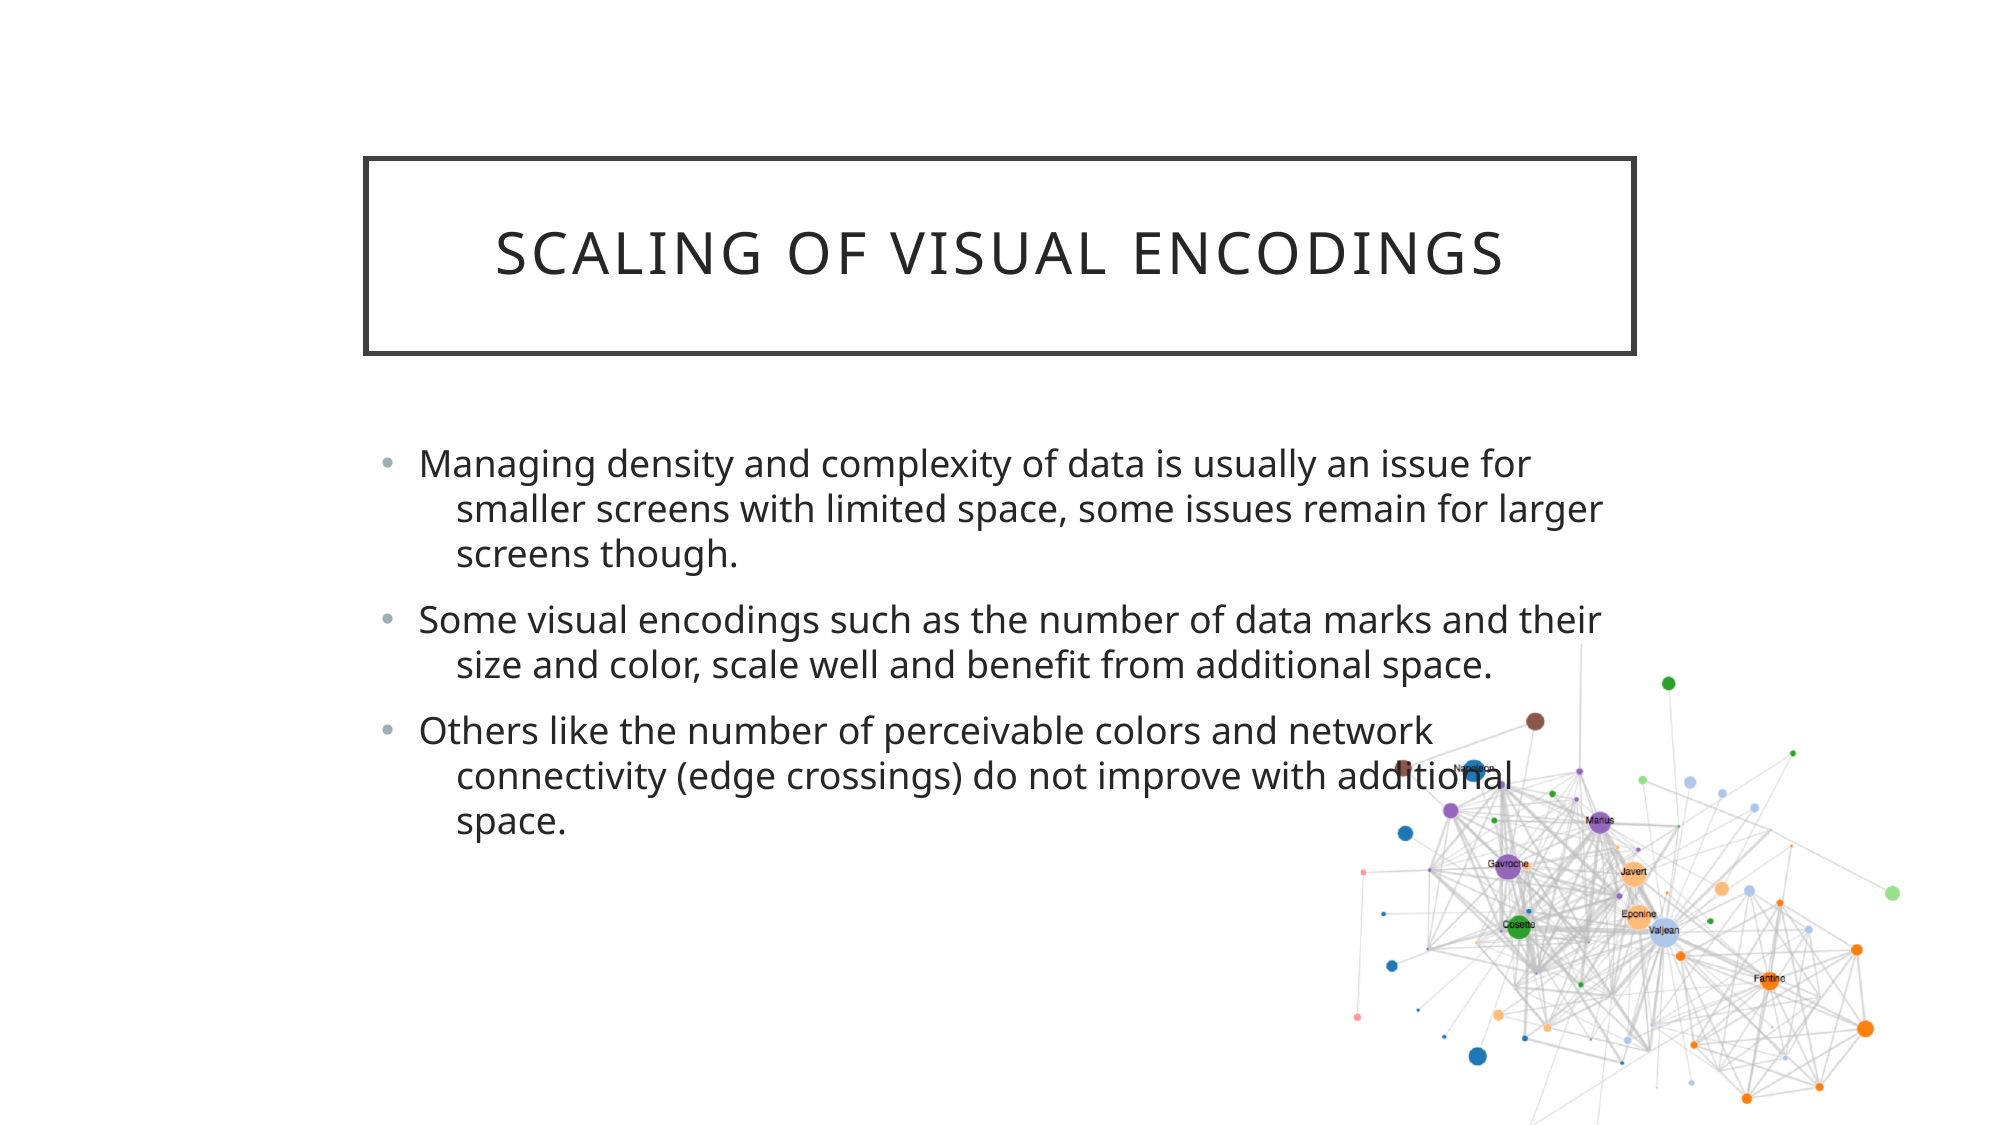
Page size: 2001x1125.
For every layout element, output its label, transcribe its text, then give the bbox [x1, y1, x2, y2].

picture [1257, 629, 1991, 1125]
title Scaling of visual encodings [366, 158, 1634, 354]
list Managing density and complexity of data is usually an issue for smaller screens with limited space, some issues remain for larger screens though. Some visual encodings such as the number of data marks and their size and color, scale well and benefit from additional space. Others like the number of perceivable colors and network connectivity (edge crossings) do not improve with additional space. [366, 432, 1634, 942]
